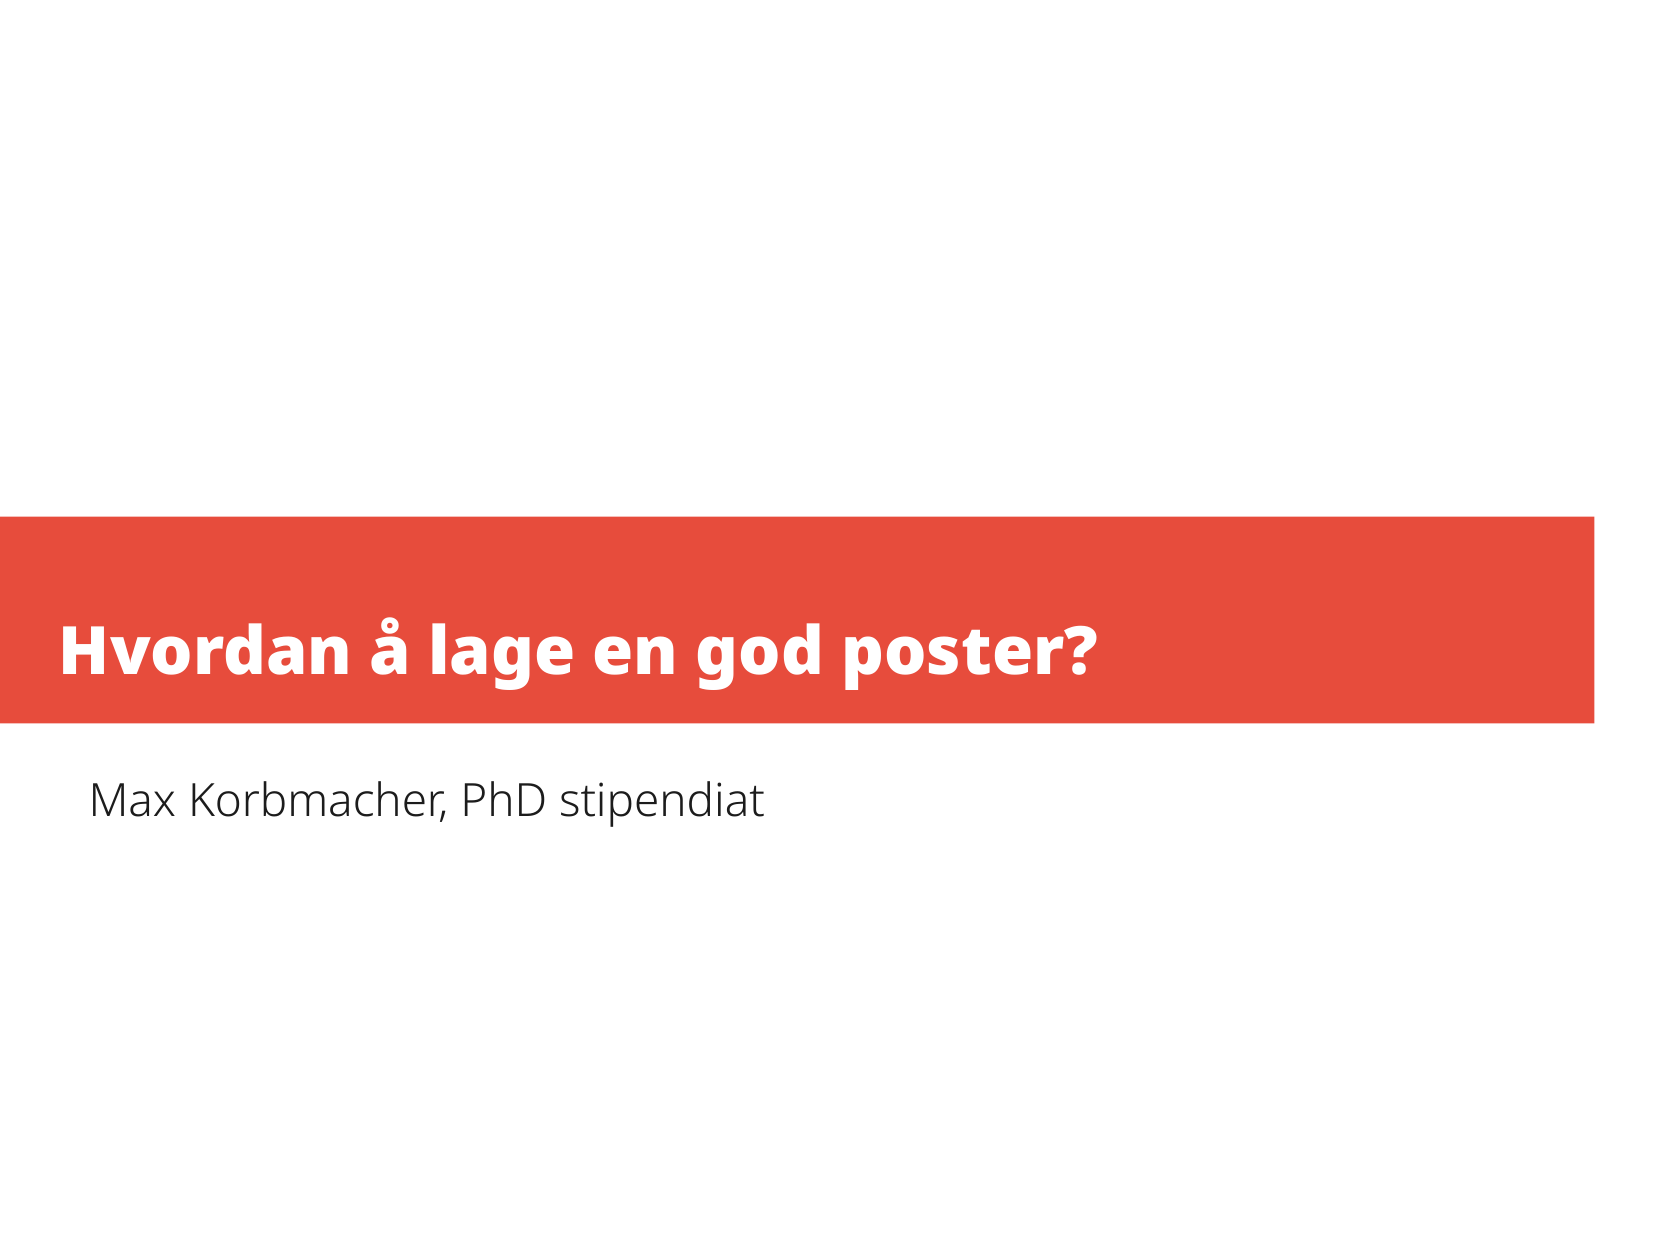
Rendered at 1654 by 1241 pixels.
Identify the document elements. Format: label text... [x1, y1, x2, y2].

title Hvordan å lage en god poster? [59, 546, 1595, 694]
subtitle Max Korbmacher, PhD stipendiat [88, 767, 1595, 1182]
